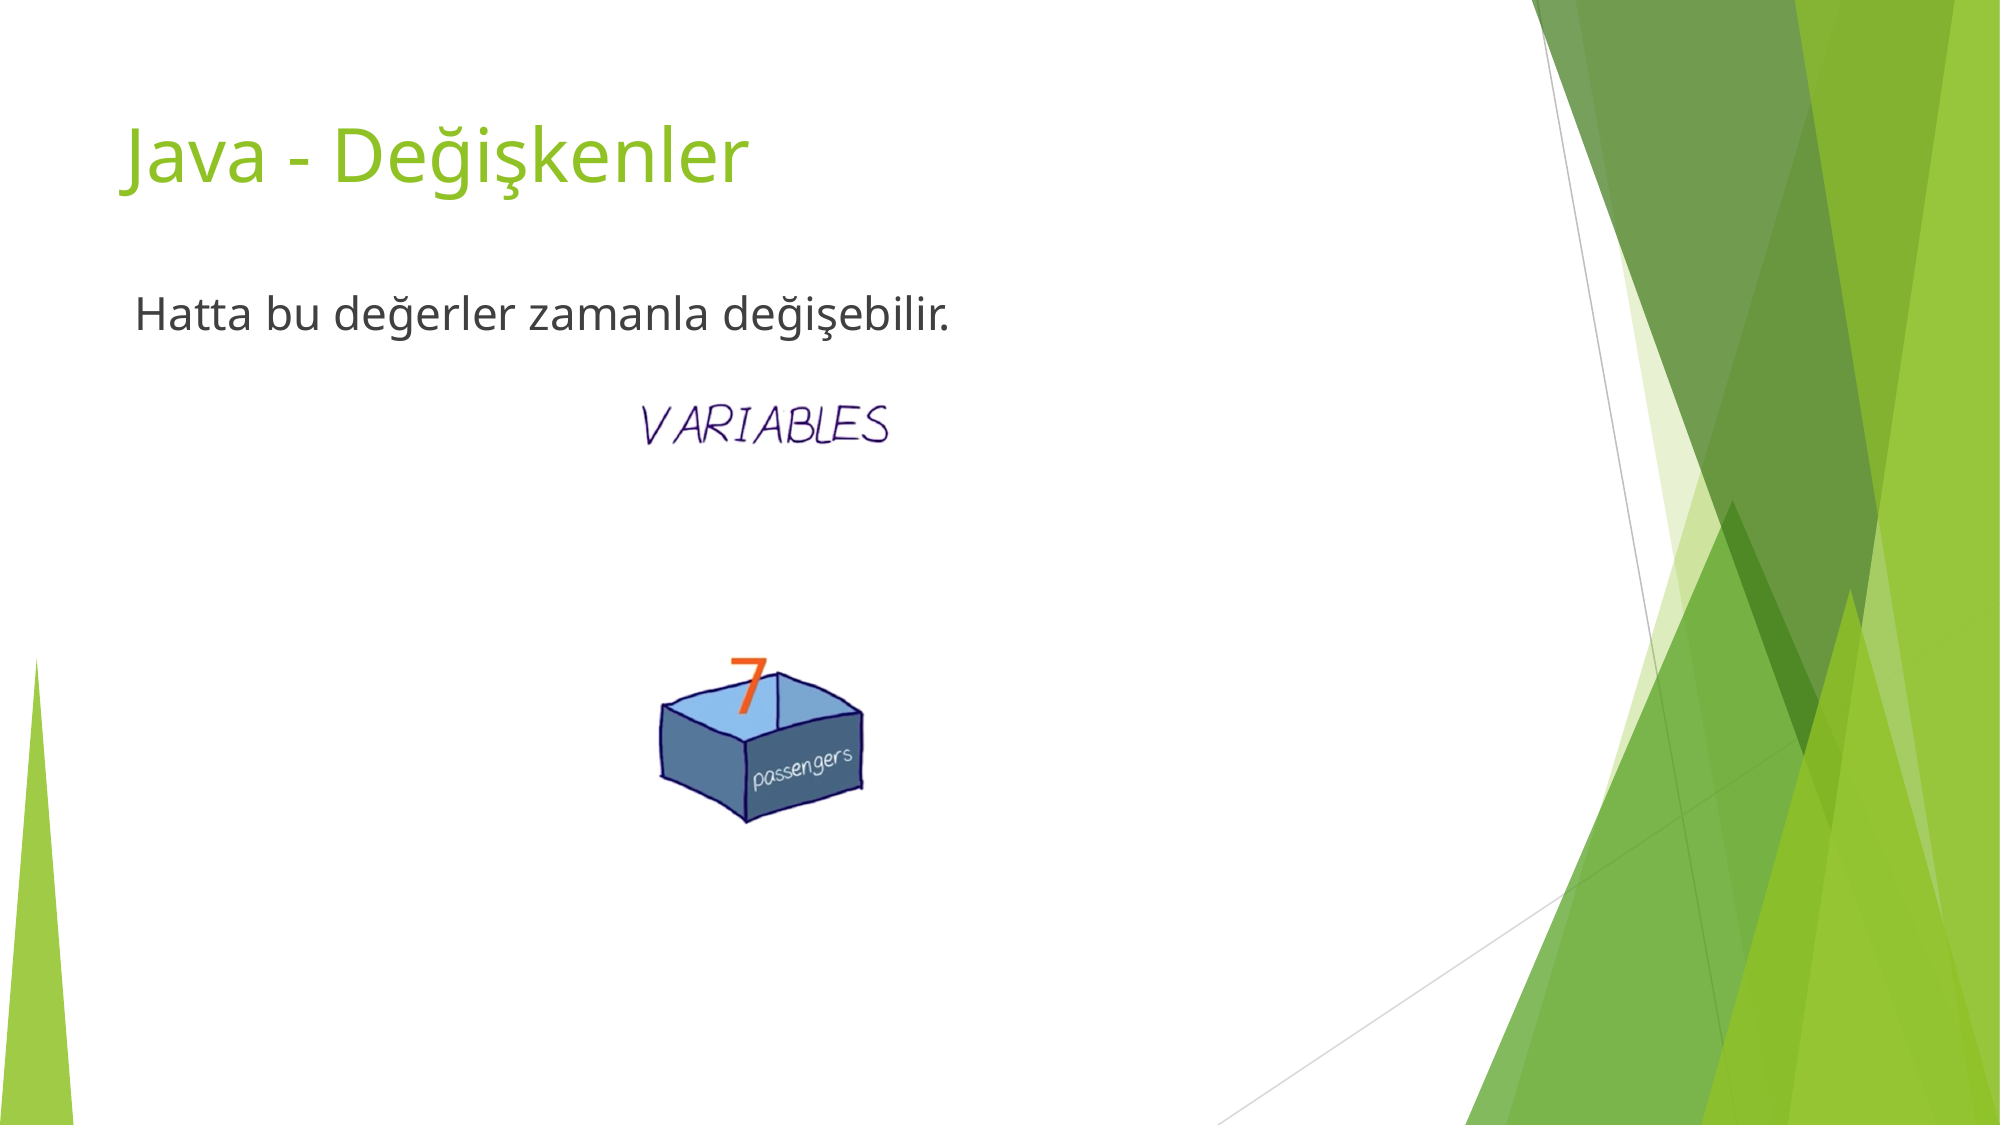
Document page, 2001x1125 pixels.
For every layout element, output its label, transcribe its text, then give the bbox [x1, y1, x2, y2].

list Hatta bu değerler zamanla değişebilir. [120, 277, 1531, 436]
title Java - Değişkenler [111, 99, 1522, 317]
picture [300, 383, 1229, 901]
